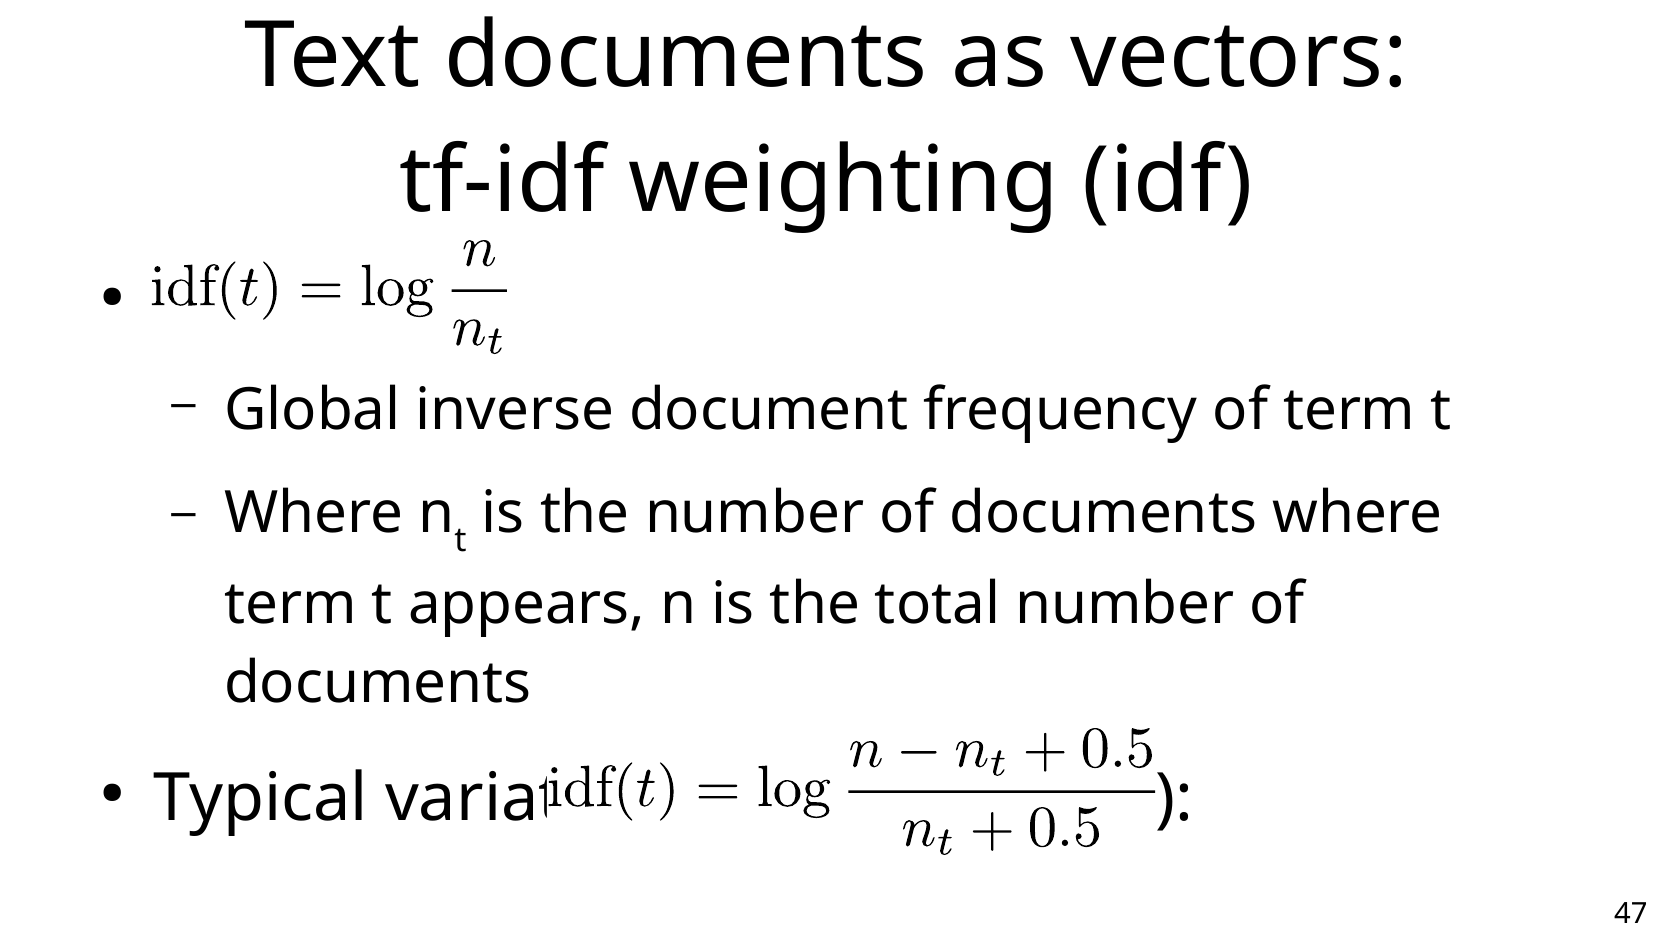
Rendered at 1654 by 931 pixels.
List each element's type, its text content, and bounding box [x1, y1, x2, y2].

title Text documents as vectors: tf-idf weighting (idf) [82, 1, 1571, 226]
text_box [150, 240, 507, 355]
text_box [546, 728, 1156, 856]
list Global inverse document frequency of term t Where nt is the number of documents where term t appears, n is the total number of documents Typical variation (in Okapi BM25): [82, 253, 1571, 886]
